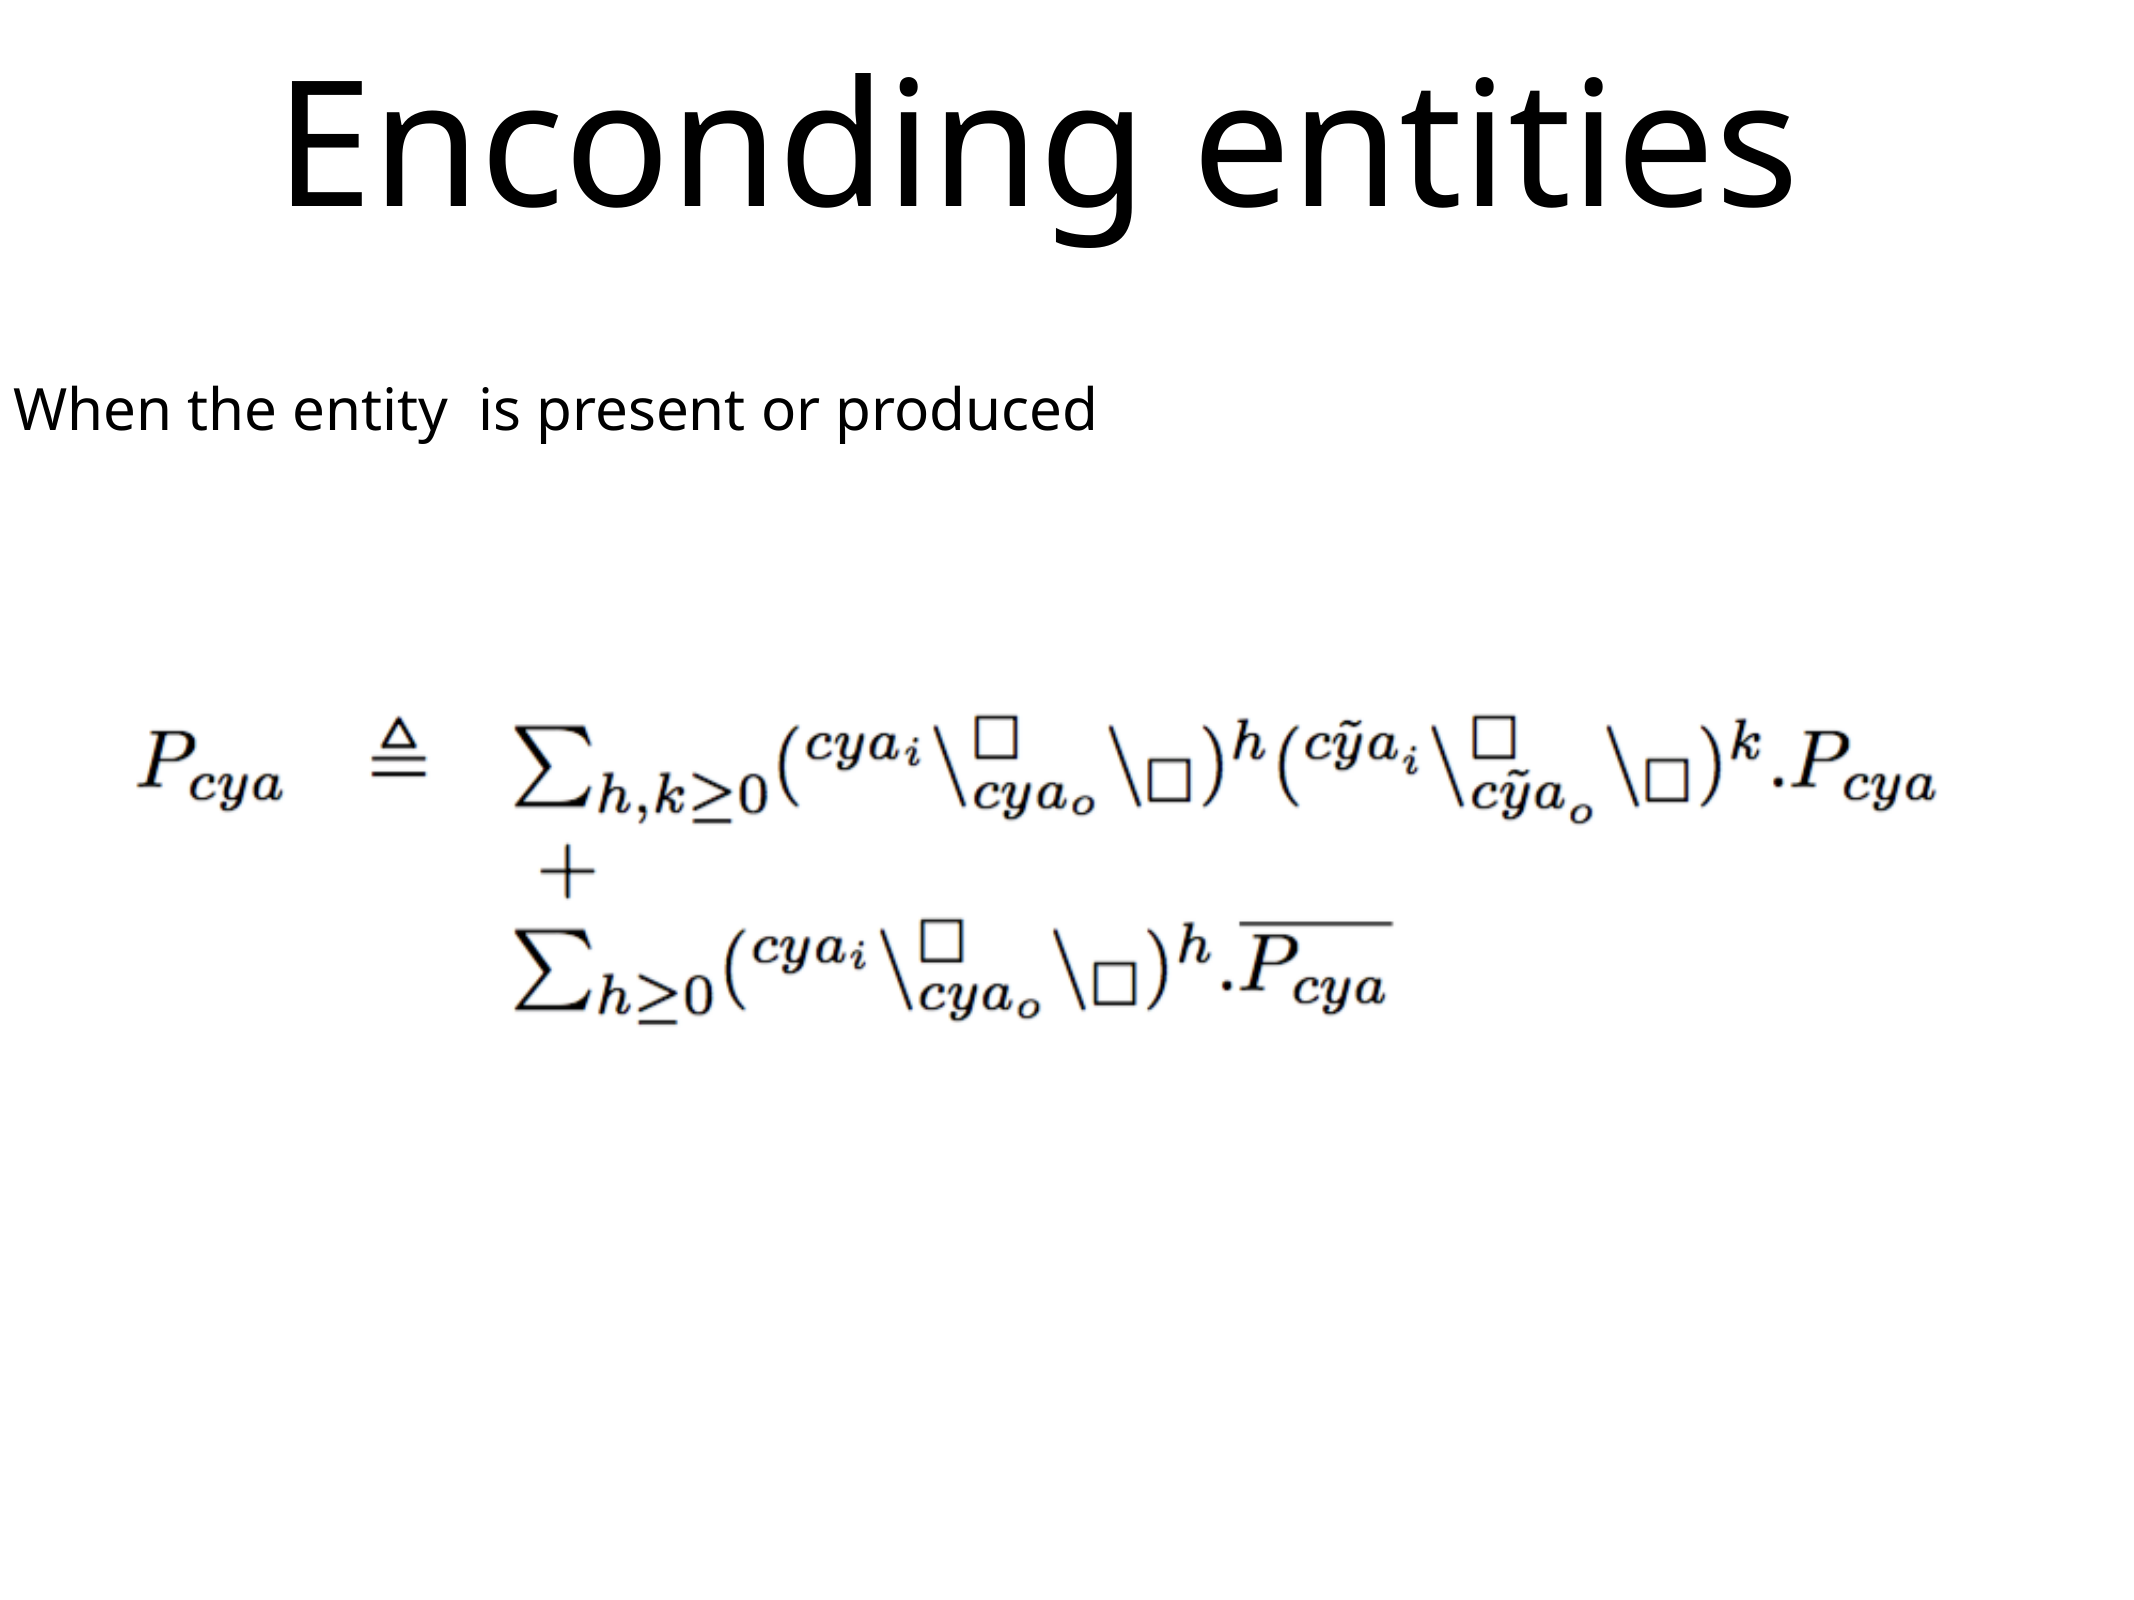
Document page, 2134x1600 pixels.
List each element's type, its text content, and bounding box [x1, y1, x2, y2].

picture [116, 676, 1990, 1055]
title Enconding entities [84, 23, 1991, 301]
text_box When the entity is present or produced [5, 364, 1106, 590]
